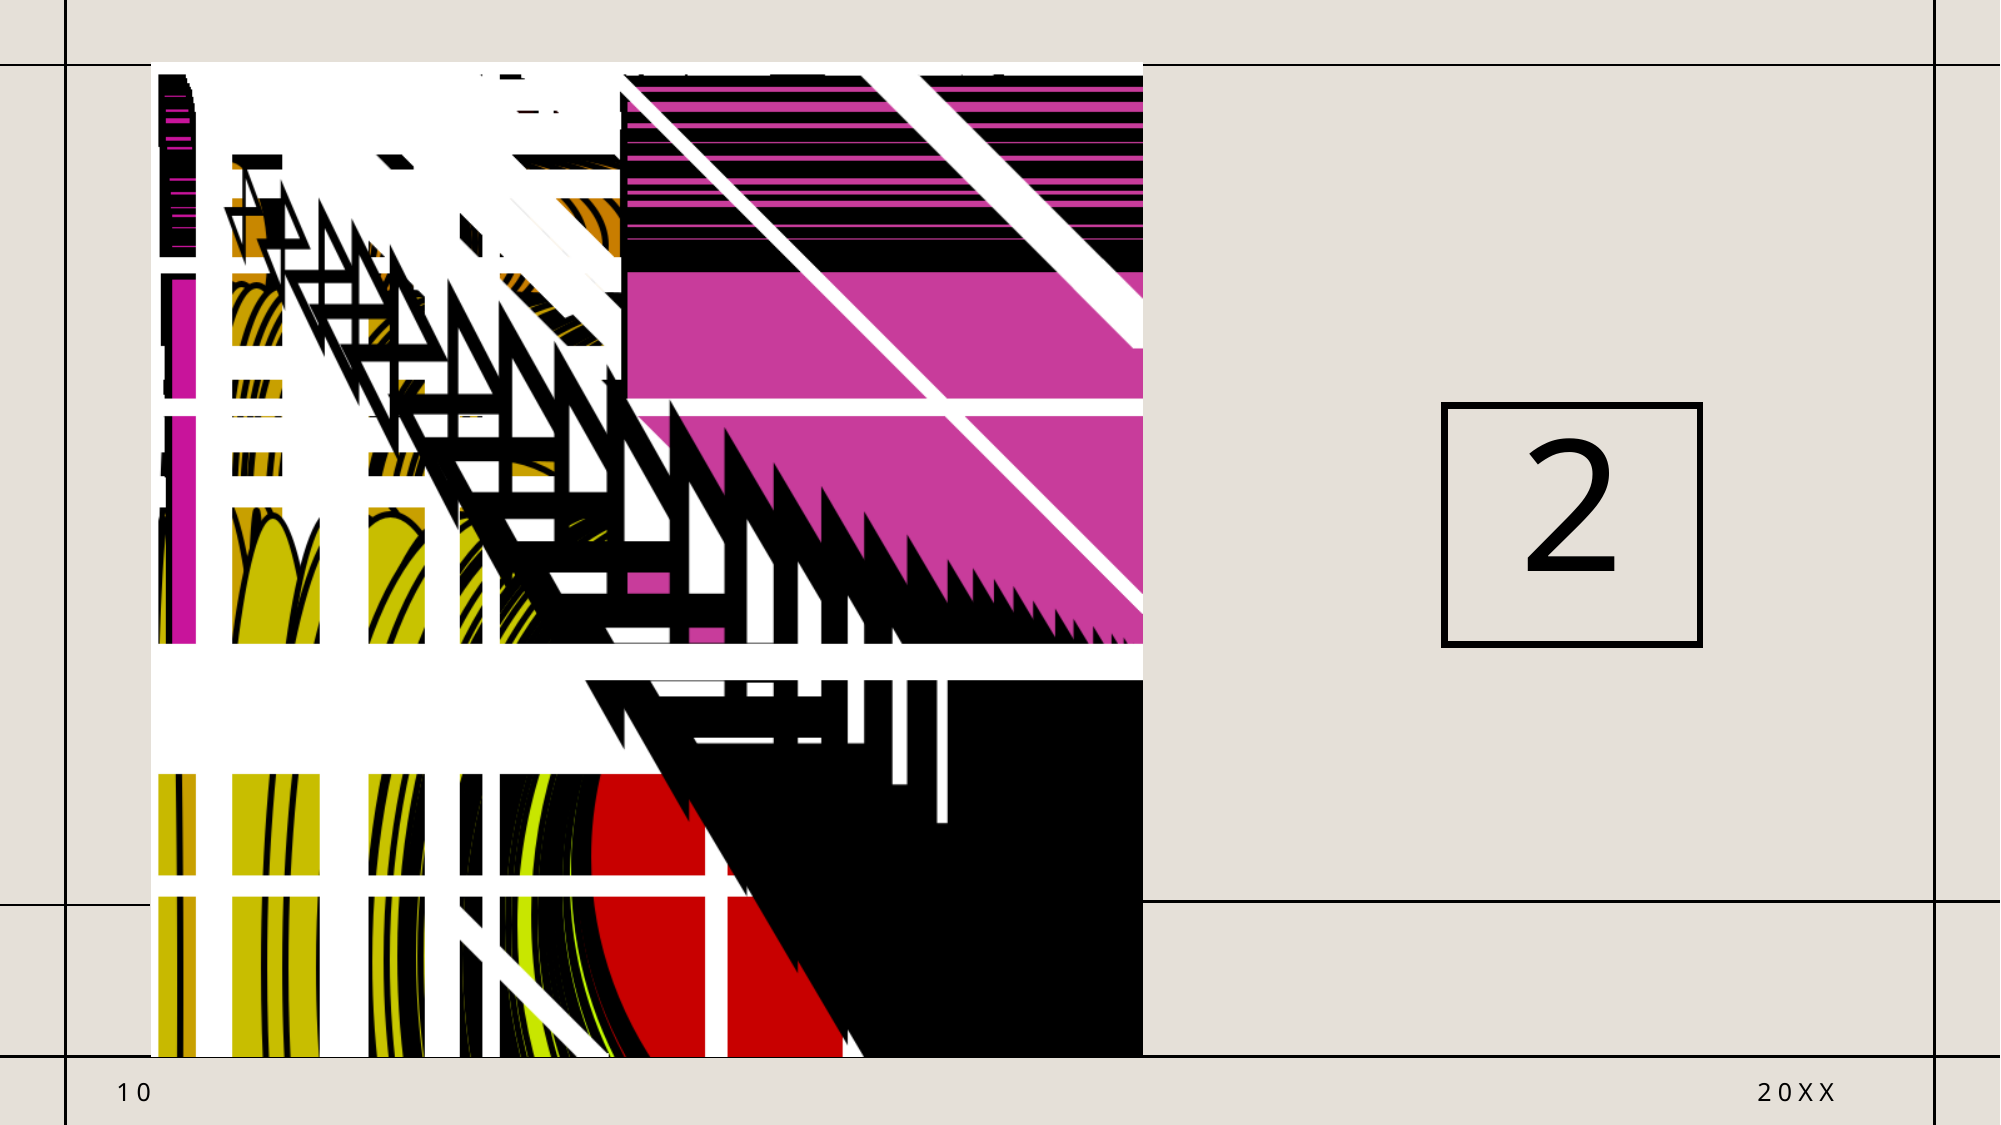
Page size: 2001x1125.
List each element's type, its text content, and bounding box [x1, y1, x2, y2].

picture [151, 62, 1143, 1057]
text_box [101, 1069, 258, 1115]
text_box 2 [1444, 405, 1700, 645]
text_box 20XX [1742, 1069, 1899, 1115]
